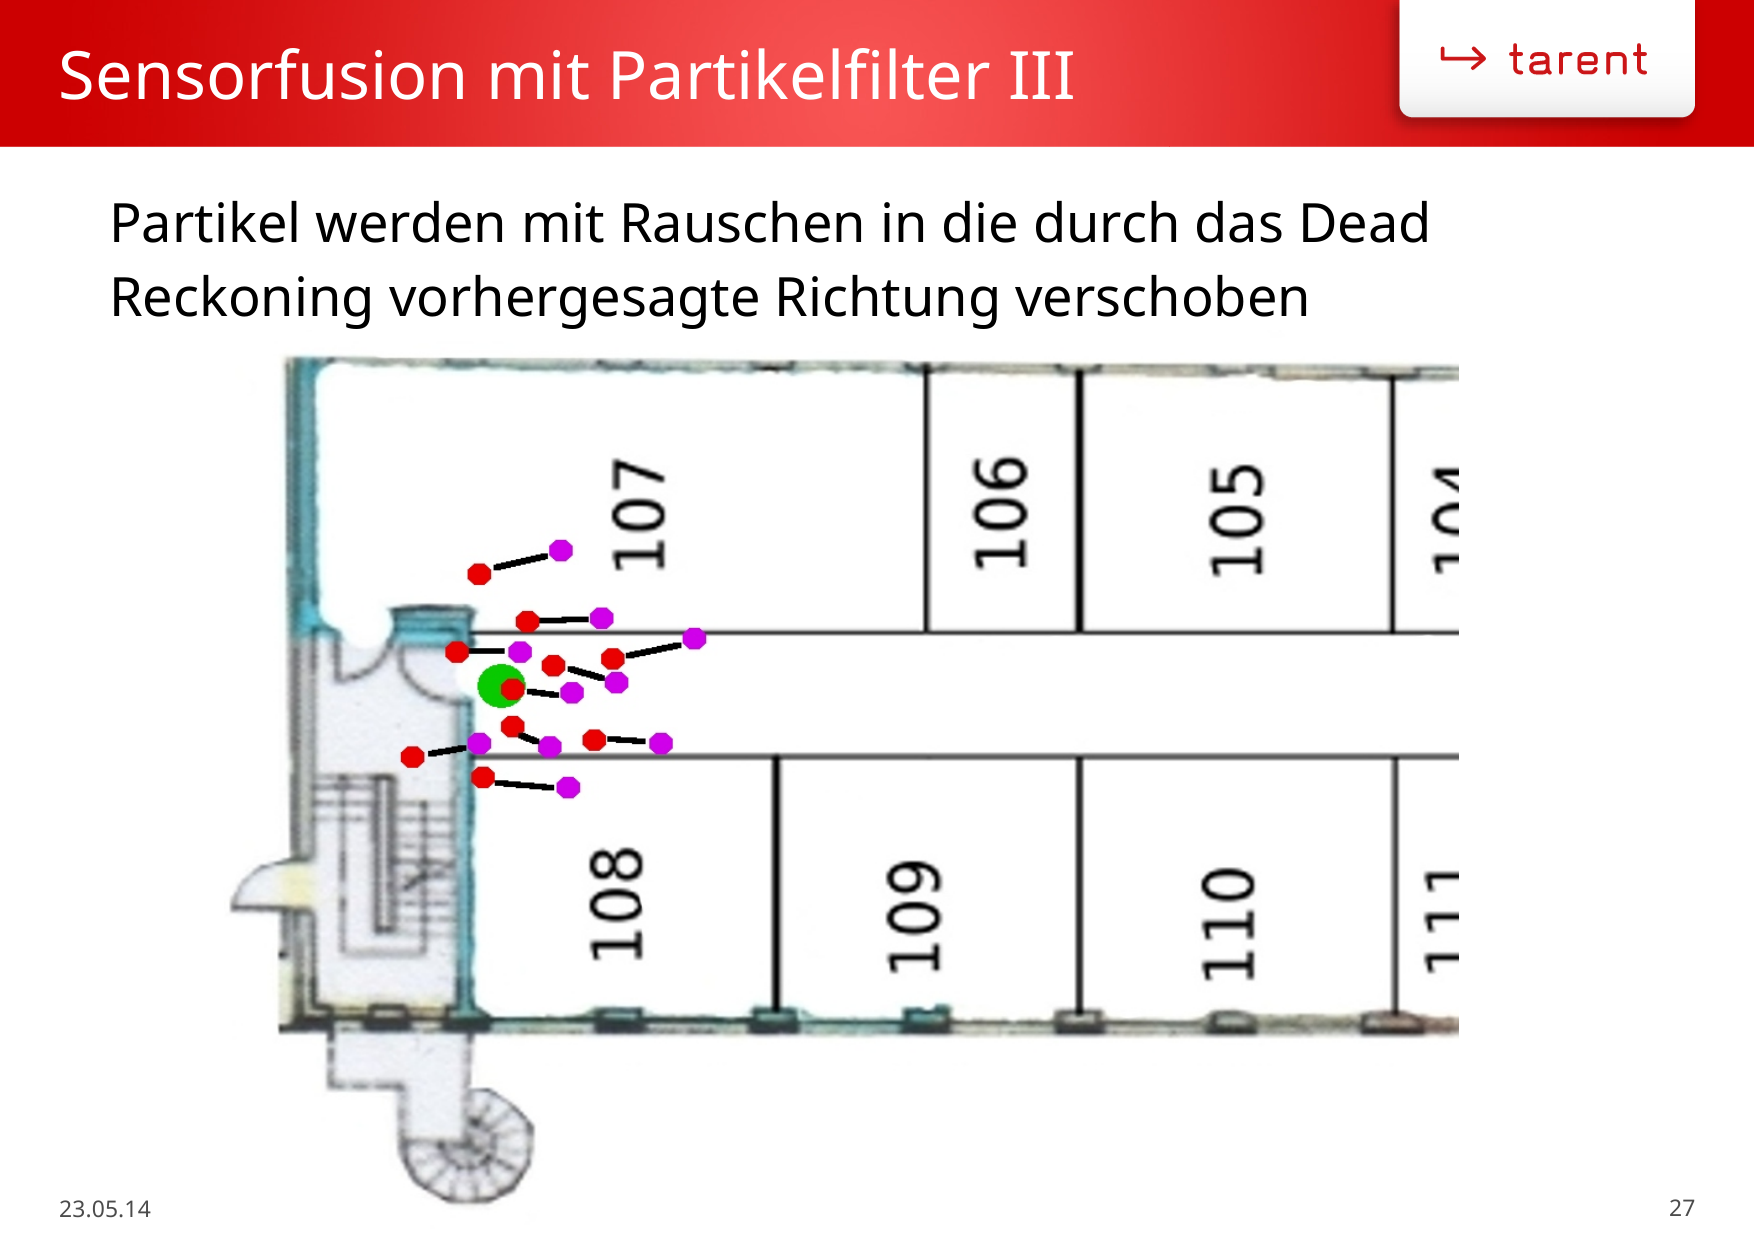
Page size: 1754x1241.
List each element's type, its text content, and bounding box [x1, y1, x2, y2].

picture [0, 0, 1754, 1240]
title Sensorfusion mit Partikelfilter III [59, 0, 1638, 178]
text_box Partikel werden mit Rauschen in die durch das Dead Reckoning vorhergesagte Richtung verschoben [94, 177, 1678, 329]
